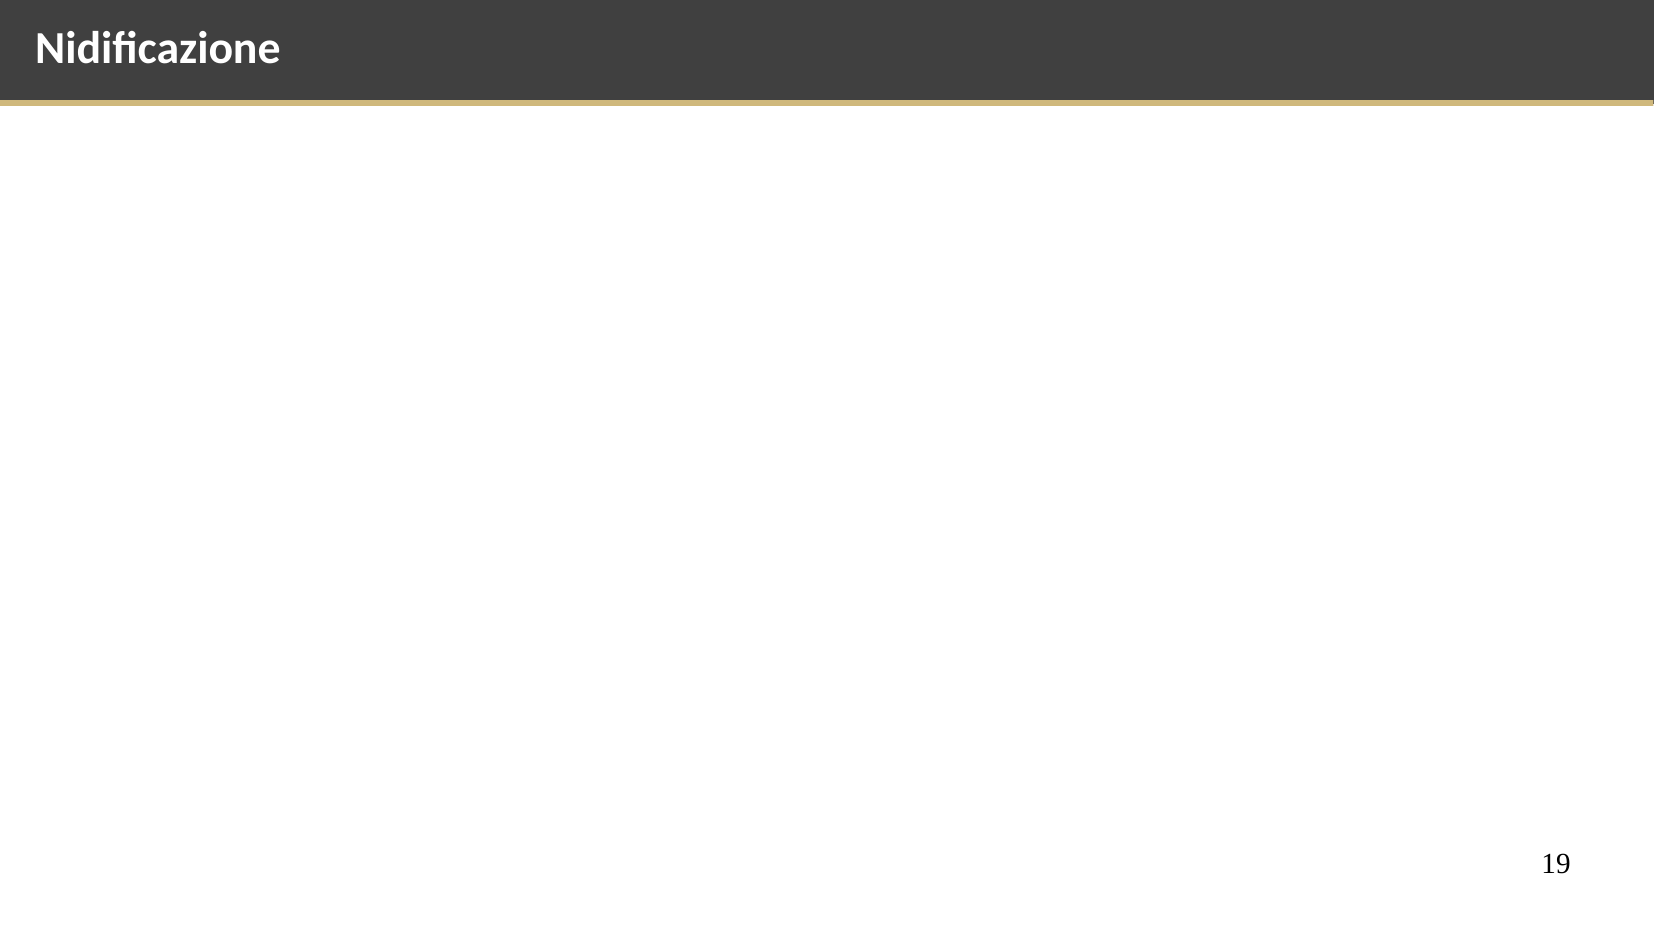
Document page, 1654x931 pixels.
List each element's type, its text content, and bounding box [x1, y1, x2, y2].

text_box Nidificazione [0, 0, 1654, 100]
